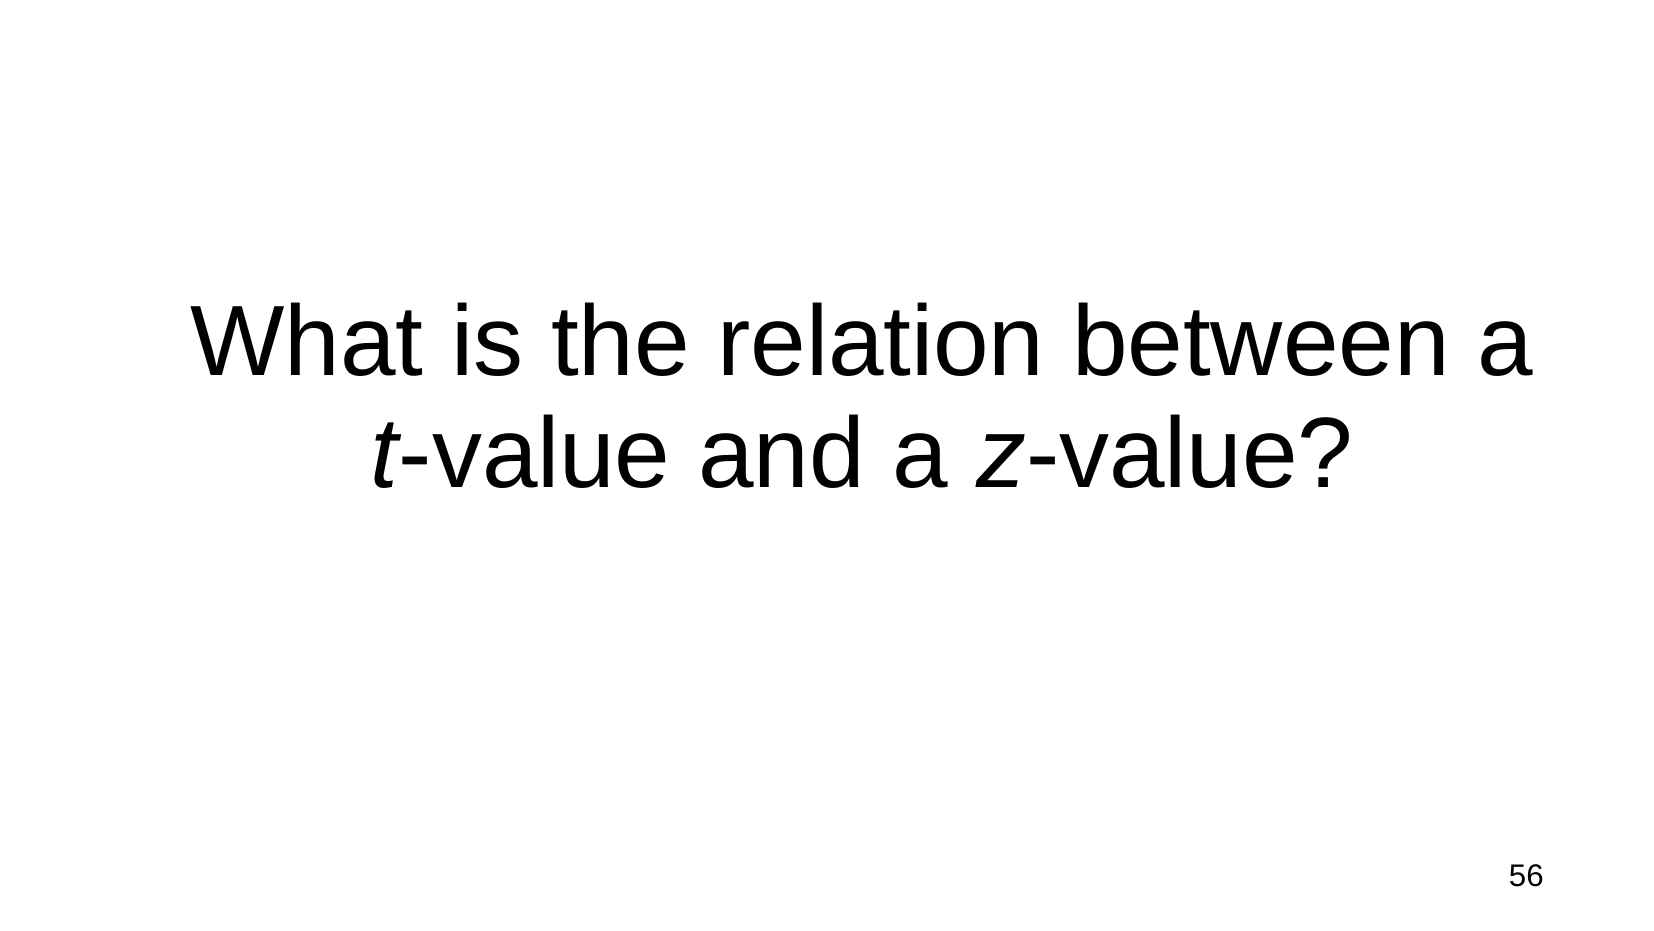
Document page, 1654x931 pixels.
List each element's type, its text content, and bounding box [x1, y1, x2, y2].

text_box <nummer> [1494, 850, 1654, 921]
subtitle What is the relation between a t-value and a z-value? [82, 37, 1571, 757]
